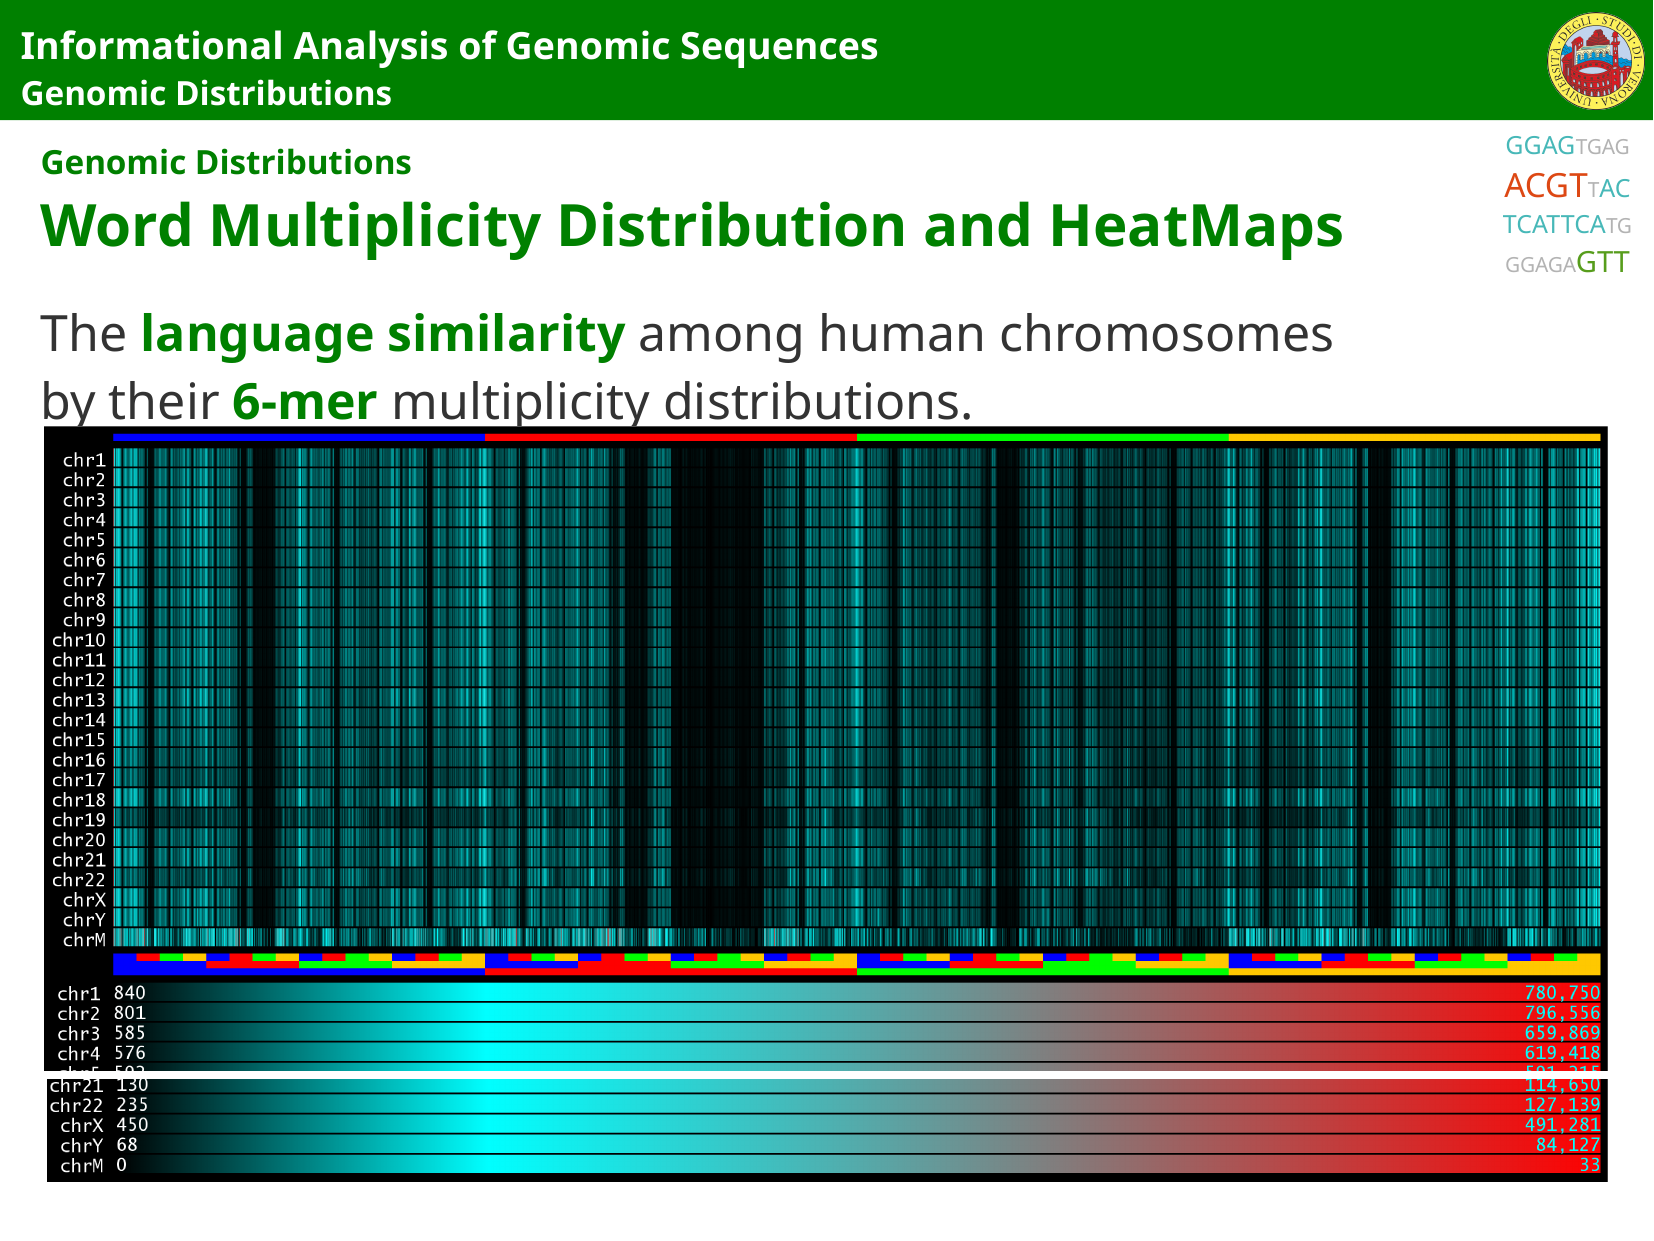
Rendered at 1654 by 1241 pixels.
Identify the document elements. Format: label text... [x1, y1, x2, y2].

text_box GGAGTGAGACGTTACTCATTCATGGGAGAGTT [1485, 120, 1651, 263]
picture [1547, 12, 1645, 110]
text_box Informational Analysis of Genomic Sequences Genomic Distributions [5, 11, 1416, 107]
text_box Genomic Distributions Word Multiplicity Distribution and HeatMaps The language similarity among human chromosomes by their 6-mer multiplicity distributions. [25, 131, 1621, 462]
picture [47, 1079, 1608, 1182]
text_box [0, 0, 1653, 121]
picture [44, 426, 1608, 1071]
